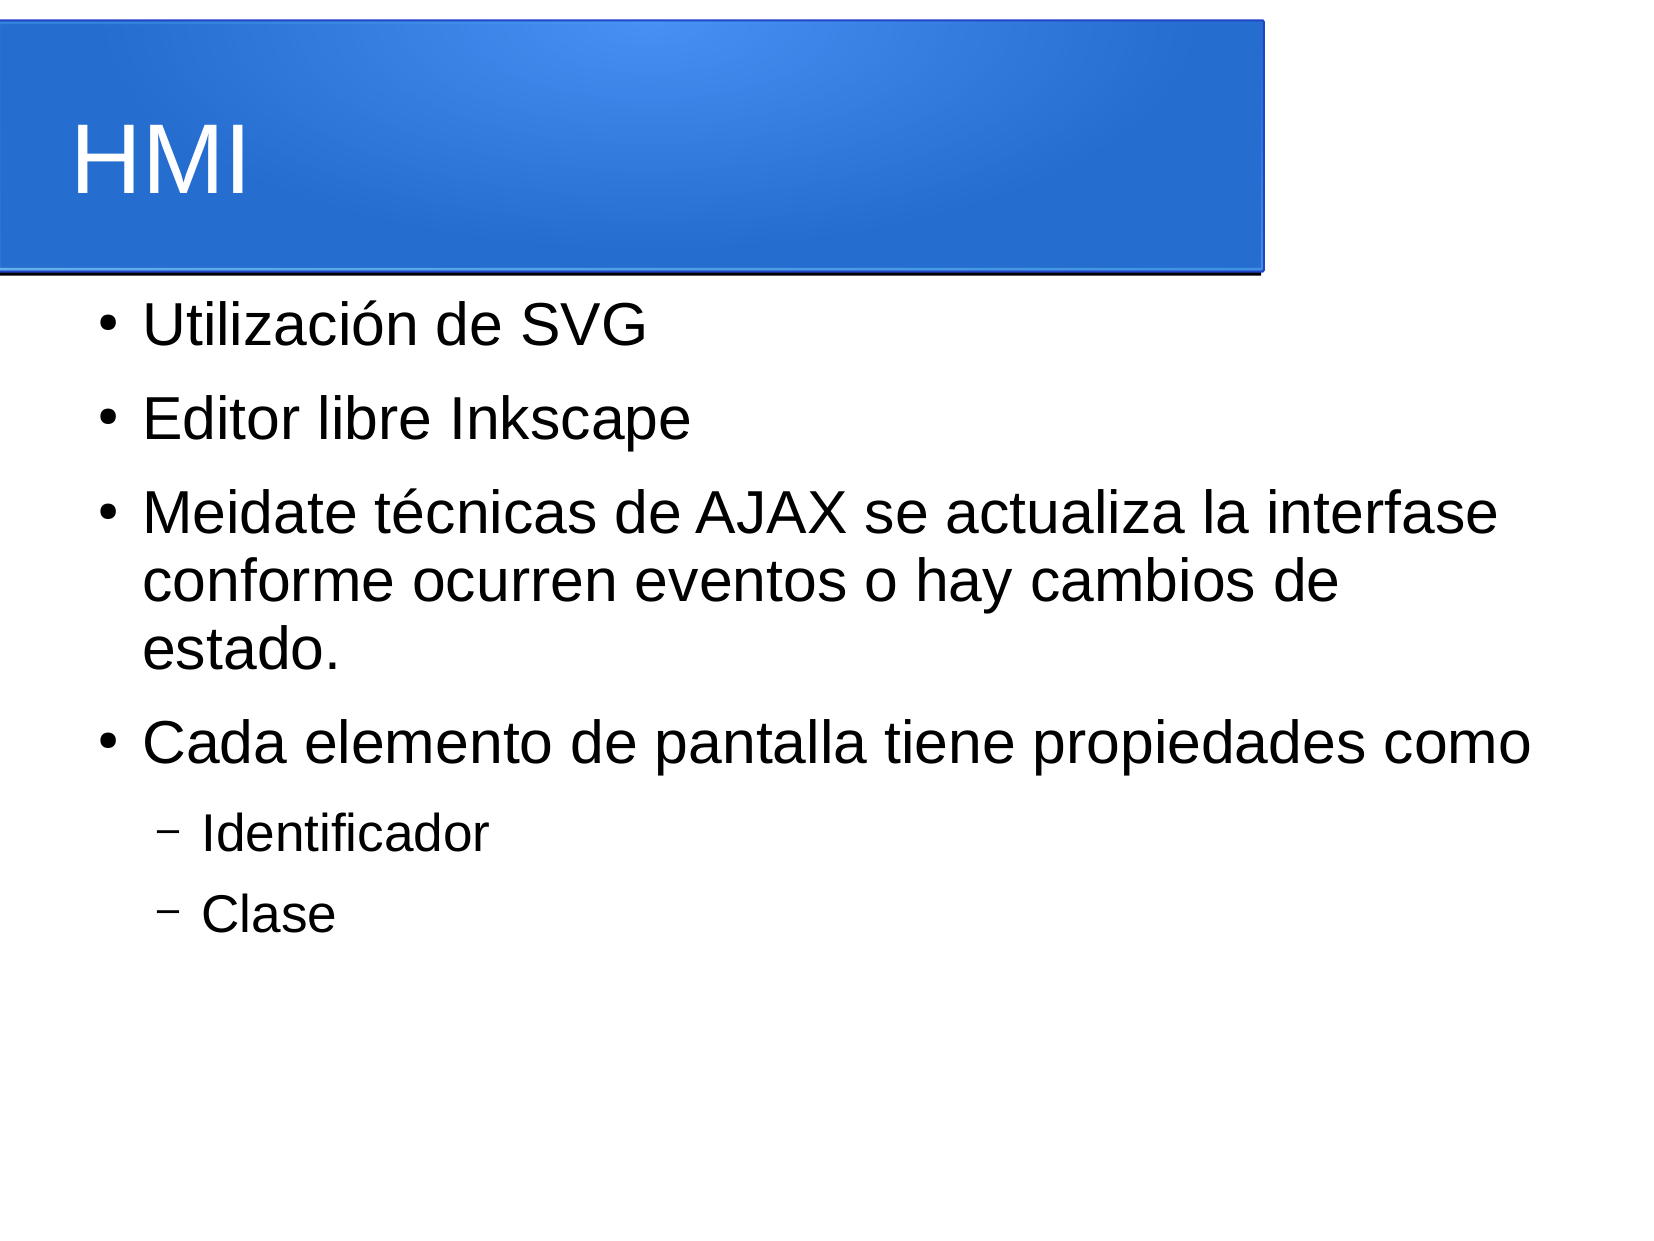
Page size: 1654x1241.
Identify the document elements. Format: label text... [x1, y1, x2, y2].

title HMI [70, 104, 1229, 215]
list Utilización de SVG Editor libre Inkscape Meidate técnicas de AJAX se actualiza la interfase conforme ocurren eventos o hay cambios de estado. Cada elemento de pantalla tiene propiedades como Identificador Clase [82, 290, 1538, 1010]
